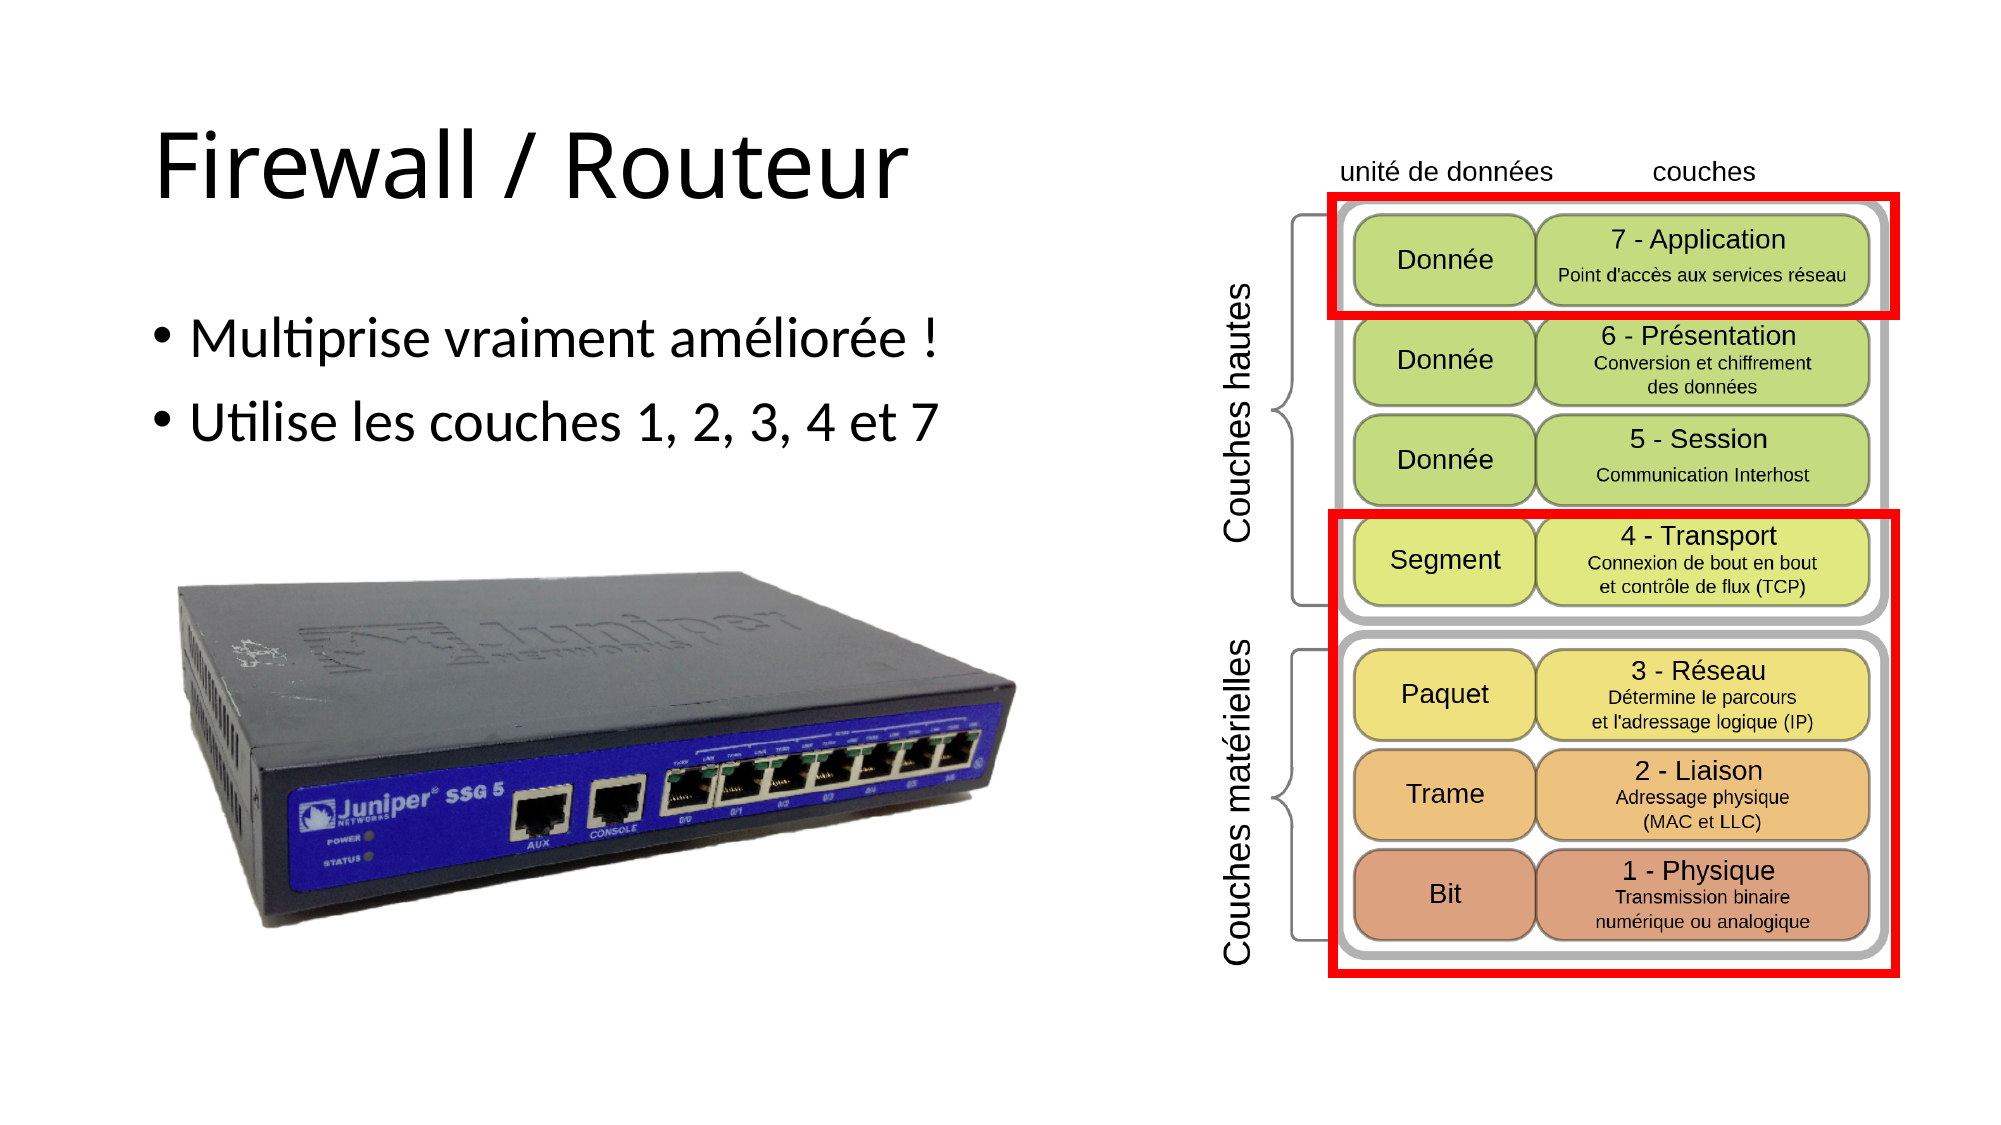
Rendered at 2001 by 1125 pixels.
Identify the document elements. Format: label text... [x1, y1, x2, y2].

title Firewall / Routeur [137, 59, 1863, 278]
list Multiprise vraiment améliorée ! Utilise les couches 1, 2, 3, 4 et 7 [137, 299, 1863, 1014]
picture [1207, 151, 1928, 999]
picture [119, 496, 1042, 1014]
